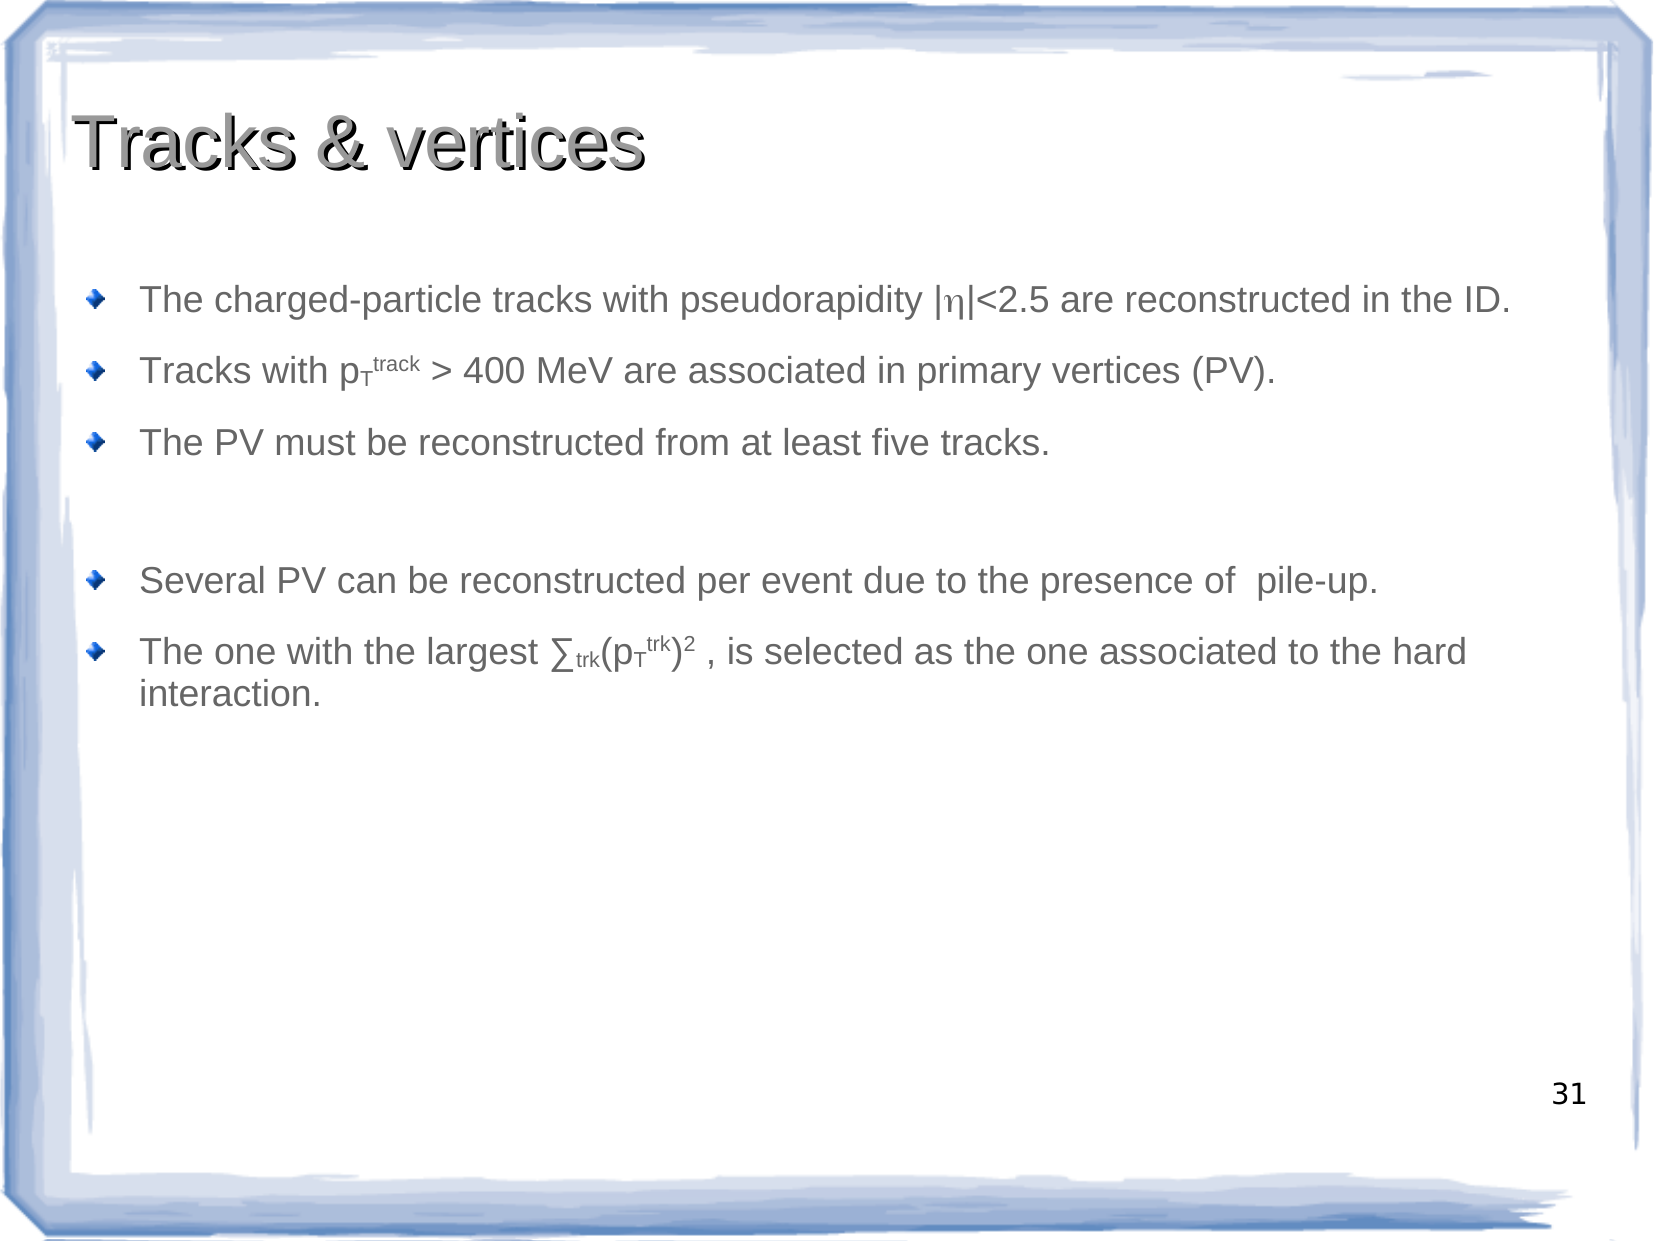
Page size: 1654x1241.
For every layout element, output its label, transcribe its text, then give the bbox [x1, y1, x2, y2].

title Tracks & vertices [49, 61, 1351, 222]
picture [0, 0, 1654, 1241]
list The charged-particle tracks with pseudorapidity |h|<2.5 are reconstructed in the ID. Tracks with pTtrack > 400 MeV are associated in primary vertices (PV). The PV must be reconstructed from at least five tracks. [68, 278, 1576, 654]
list Several PV can be reconstructed per event due to the presence of pile-up. The one with the largest ∑trk(pTtrk)2 , is selected as the one associated to the hard interaction. [68, 487, 1501, 863]
